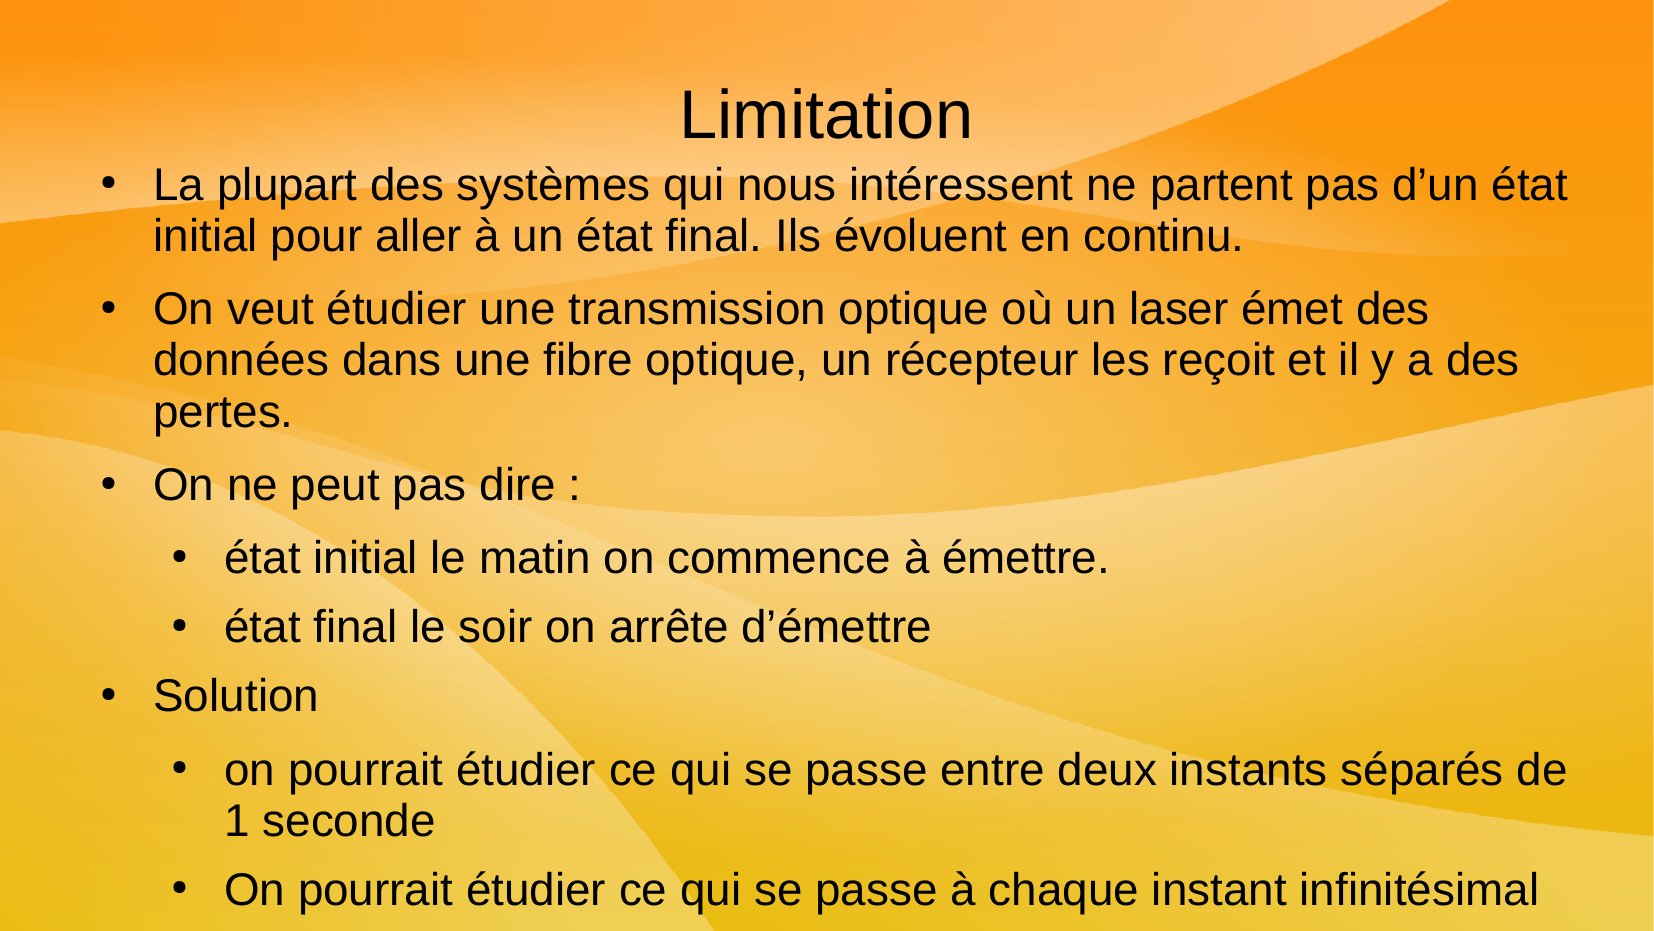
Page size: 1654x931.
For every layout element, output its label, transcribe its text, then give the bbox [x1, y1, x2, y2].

picture [0, 0, 1654, 931]
list La plupart des systèmes qui nous intéressent ne partent pas d’un état initial pour aller à un état final. Ils évoluent en continu. On veut étudier une transmission optique où un laser émet des données dans une fibre optique, un récepteur les reçoit et il y a des pertes. On ne peut pas dire : état initial le matin on commence à émettre. état final le soir on arrête d’émettre Solution on pourrait étudier ce qui se passe entre deux instants séparés de 1 seconde On pourrait étudier ce qui se passe à chaque instant infinitésimal [82, 158, 1571, 915]
title Limitation [82, 37, 1571, 158]
